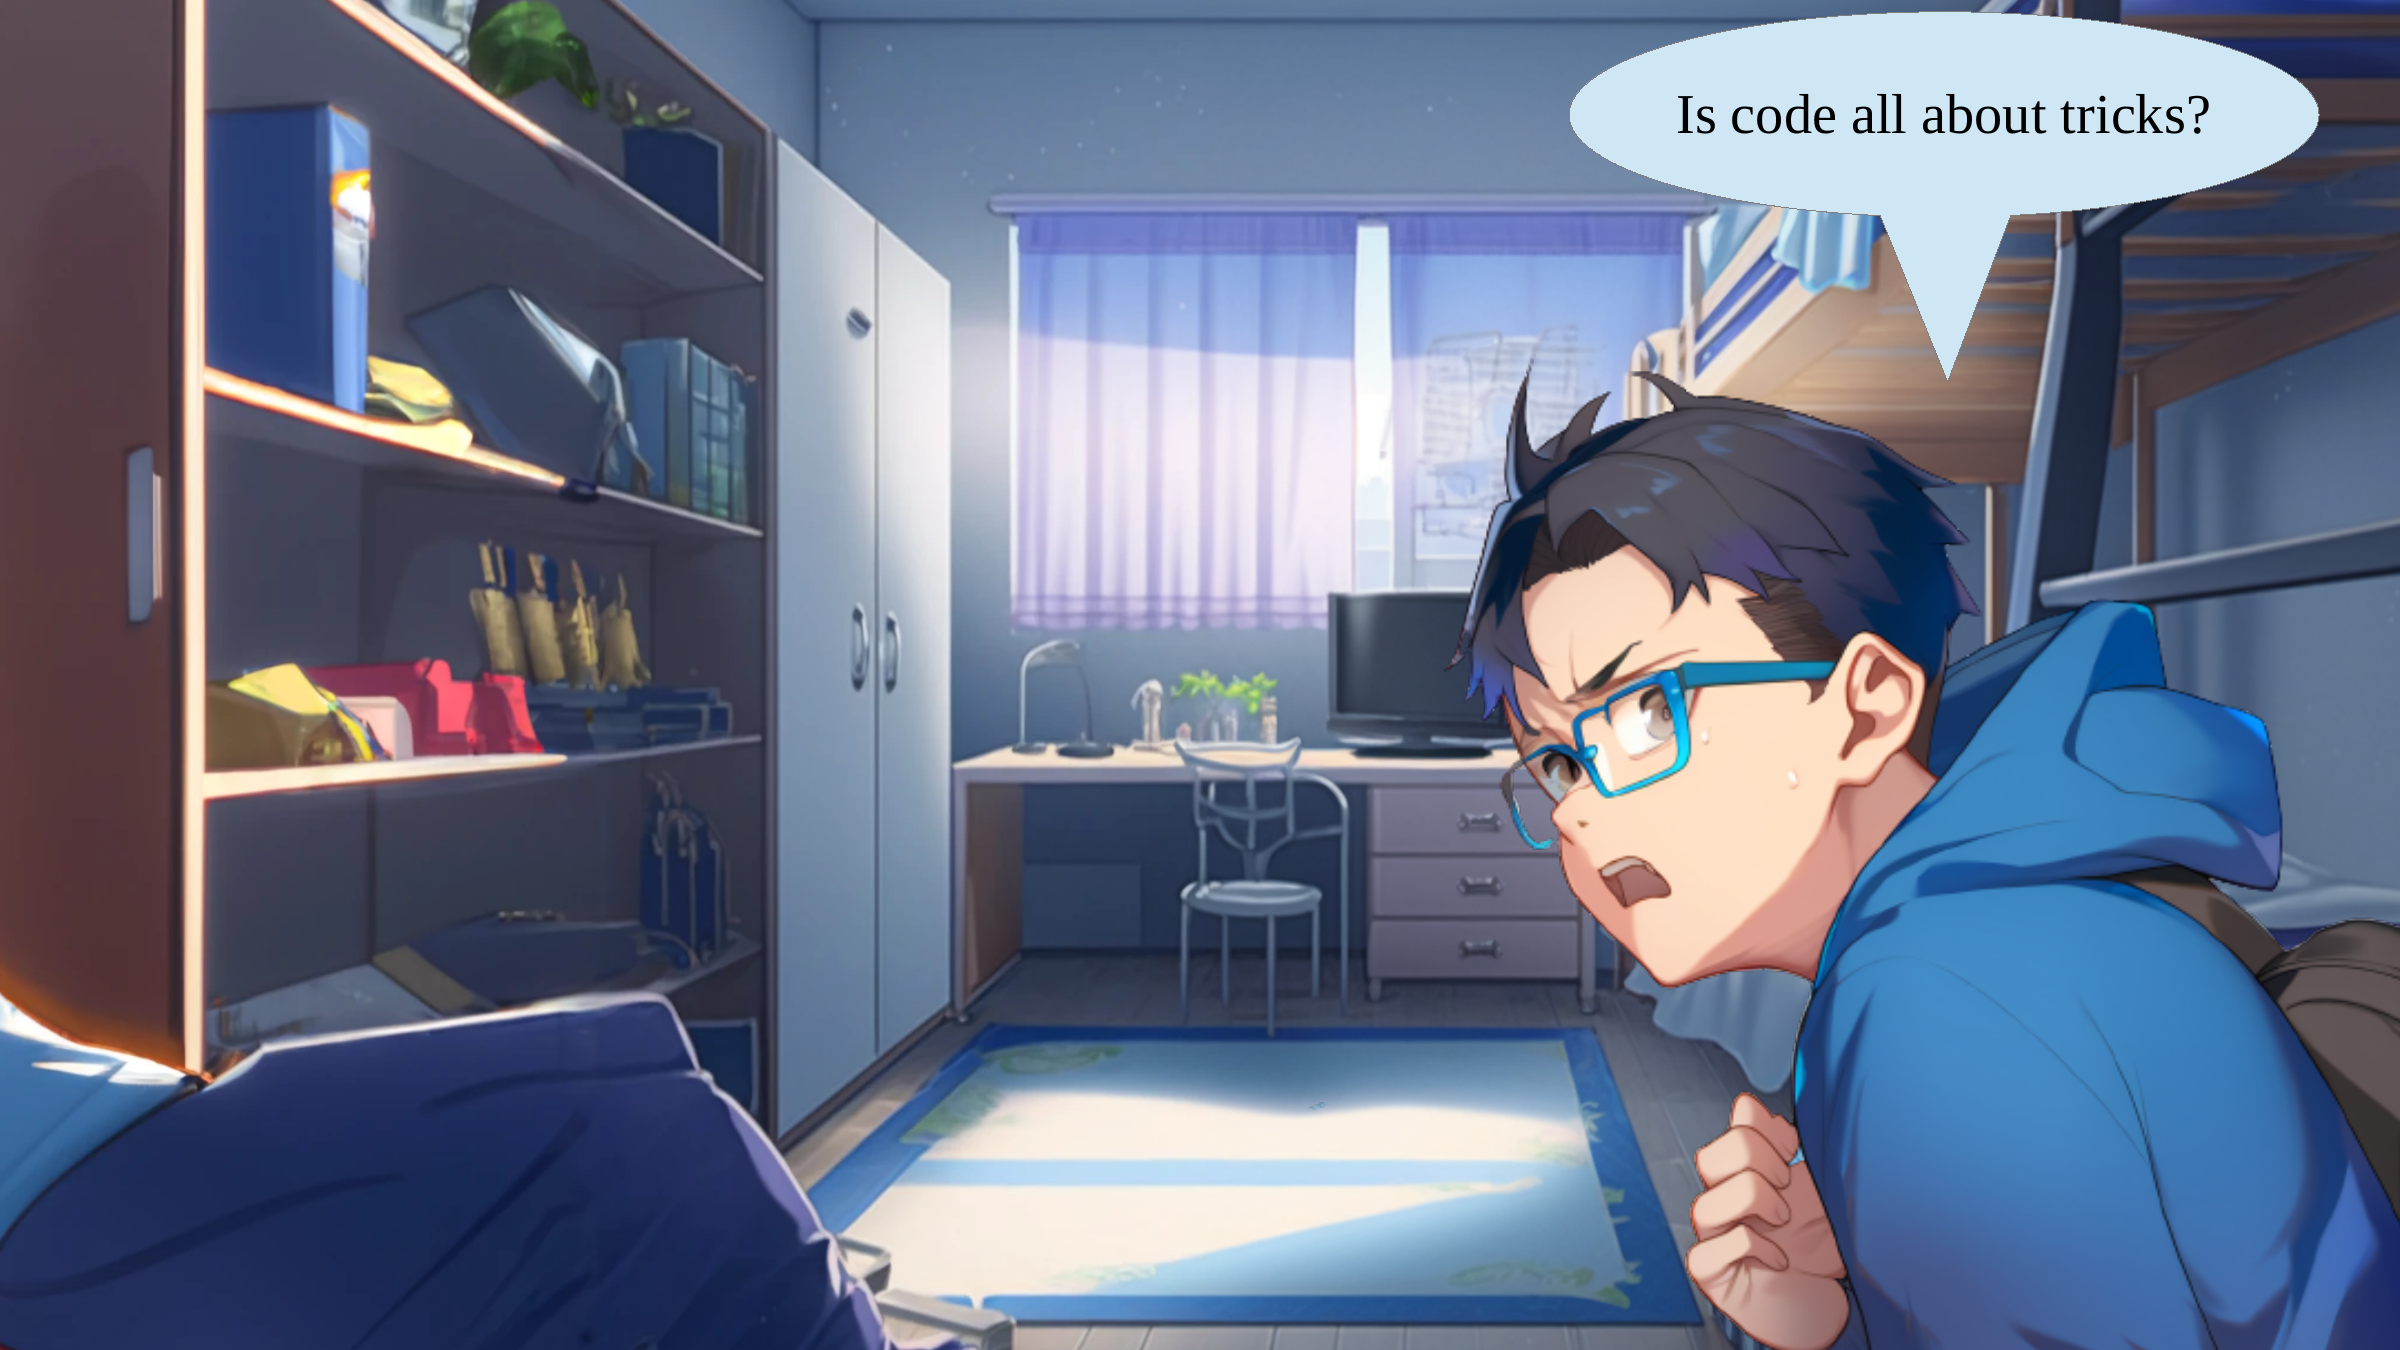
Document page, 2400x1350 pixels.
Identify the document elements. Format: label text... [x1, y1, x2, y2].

picture [0, 0, 2400, 1350]
text_box Is code all about tricks? [1569, 11, 2320, 382]
